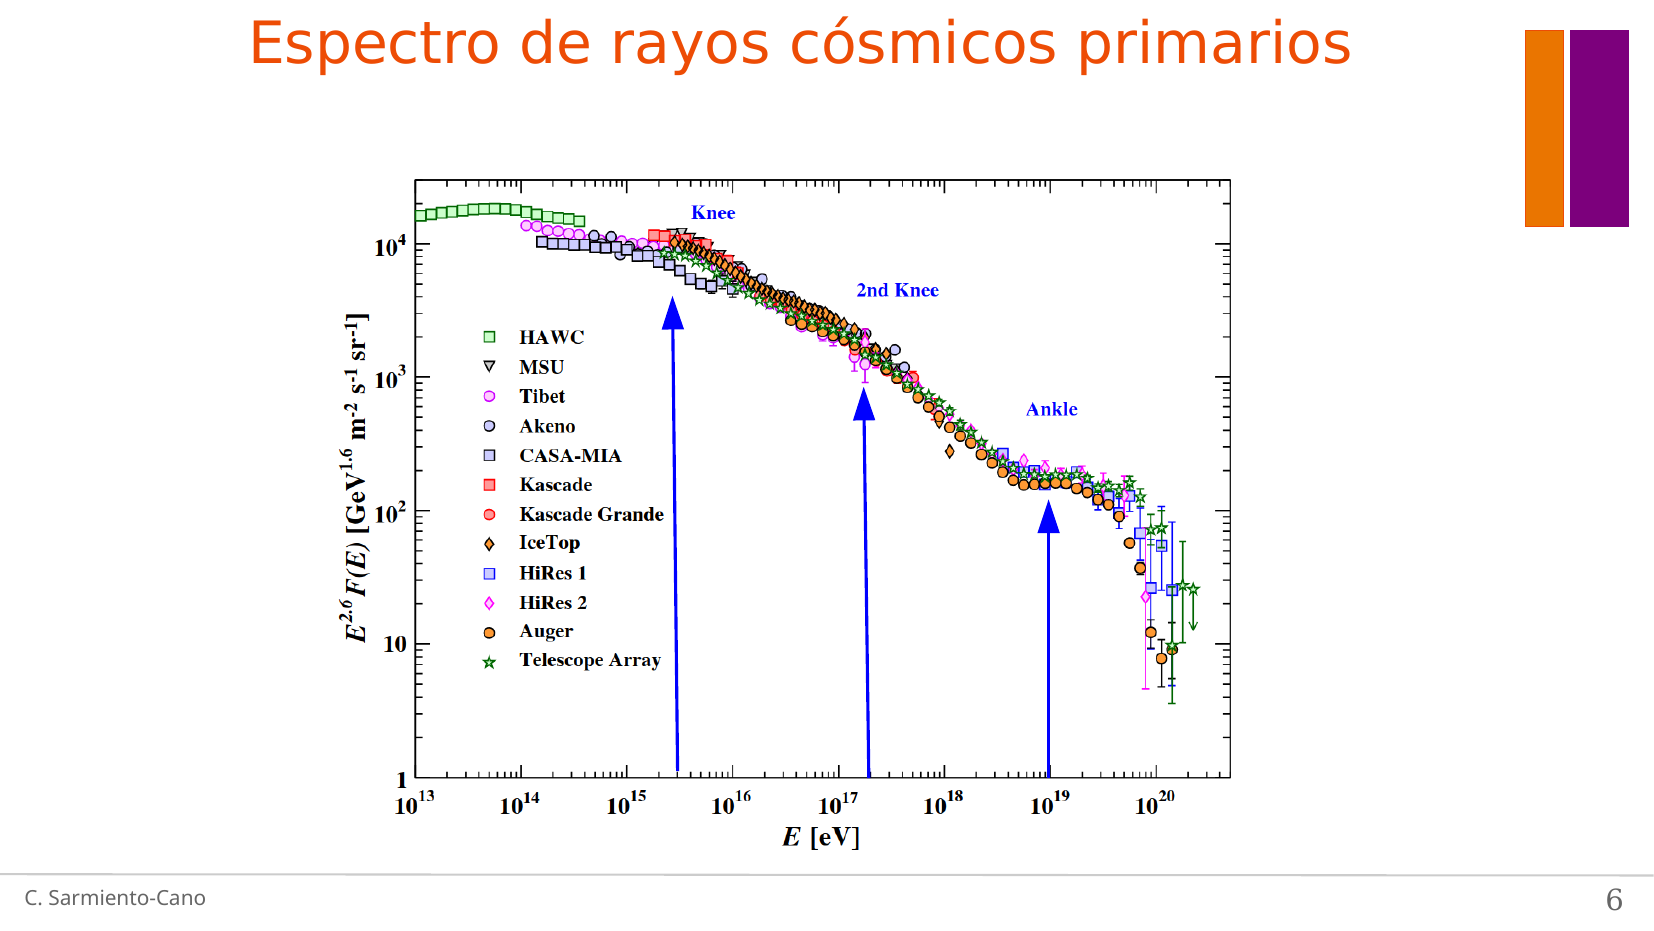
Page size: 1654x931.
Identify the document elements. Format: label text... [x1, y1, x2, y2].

title Espectro de rayos cósmicos primarios [82, 0, 1519, 103]
picture [326, 155, 1247, 857]
